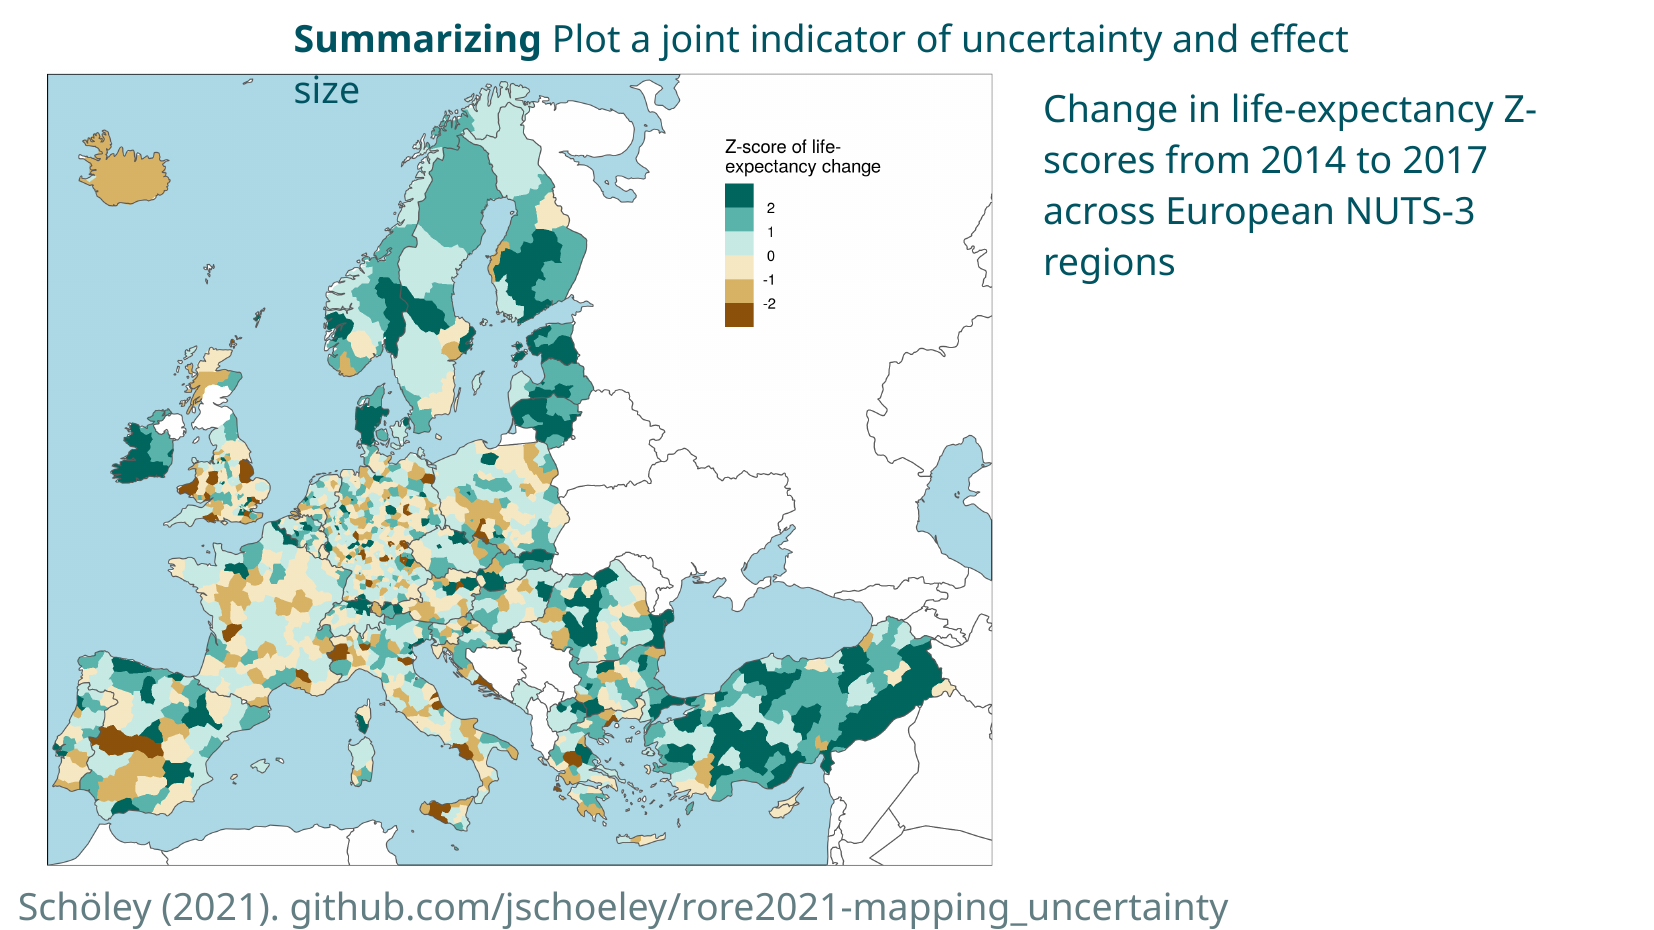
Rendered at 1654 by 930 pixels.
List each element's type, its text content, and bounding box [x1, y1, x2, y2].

picture [41, 69, 998, 871]
text_box Summarizing Plot a joint indicator of uncertainty and effect size [278, 4, 1374, 119]
text_box Change in life-expectancy Z-scores from 2014 to 2017 across European NUTS-3 regions [1028, 75, 1576, 339]
text_box Schöley (2021). github.com/jschoeley/rore2021-mapping_uncertainty [3, 872, 1058, 930]
